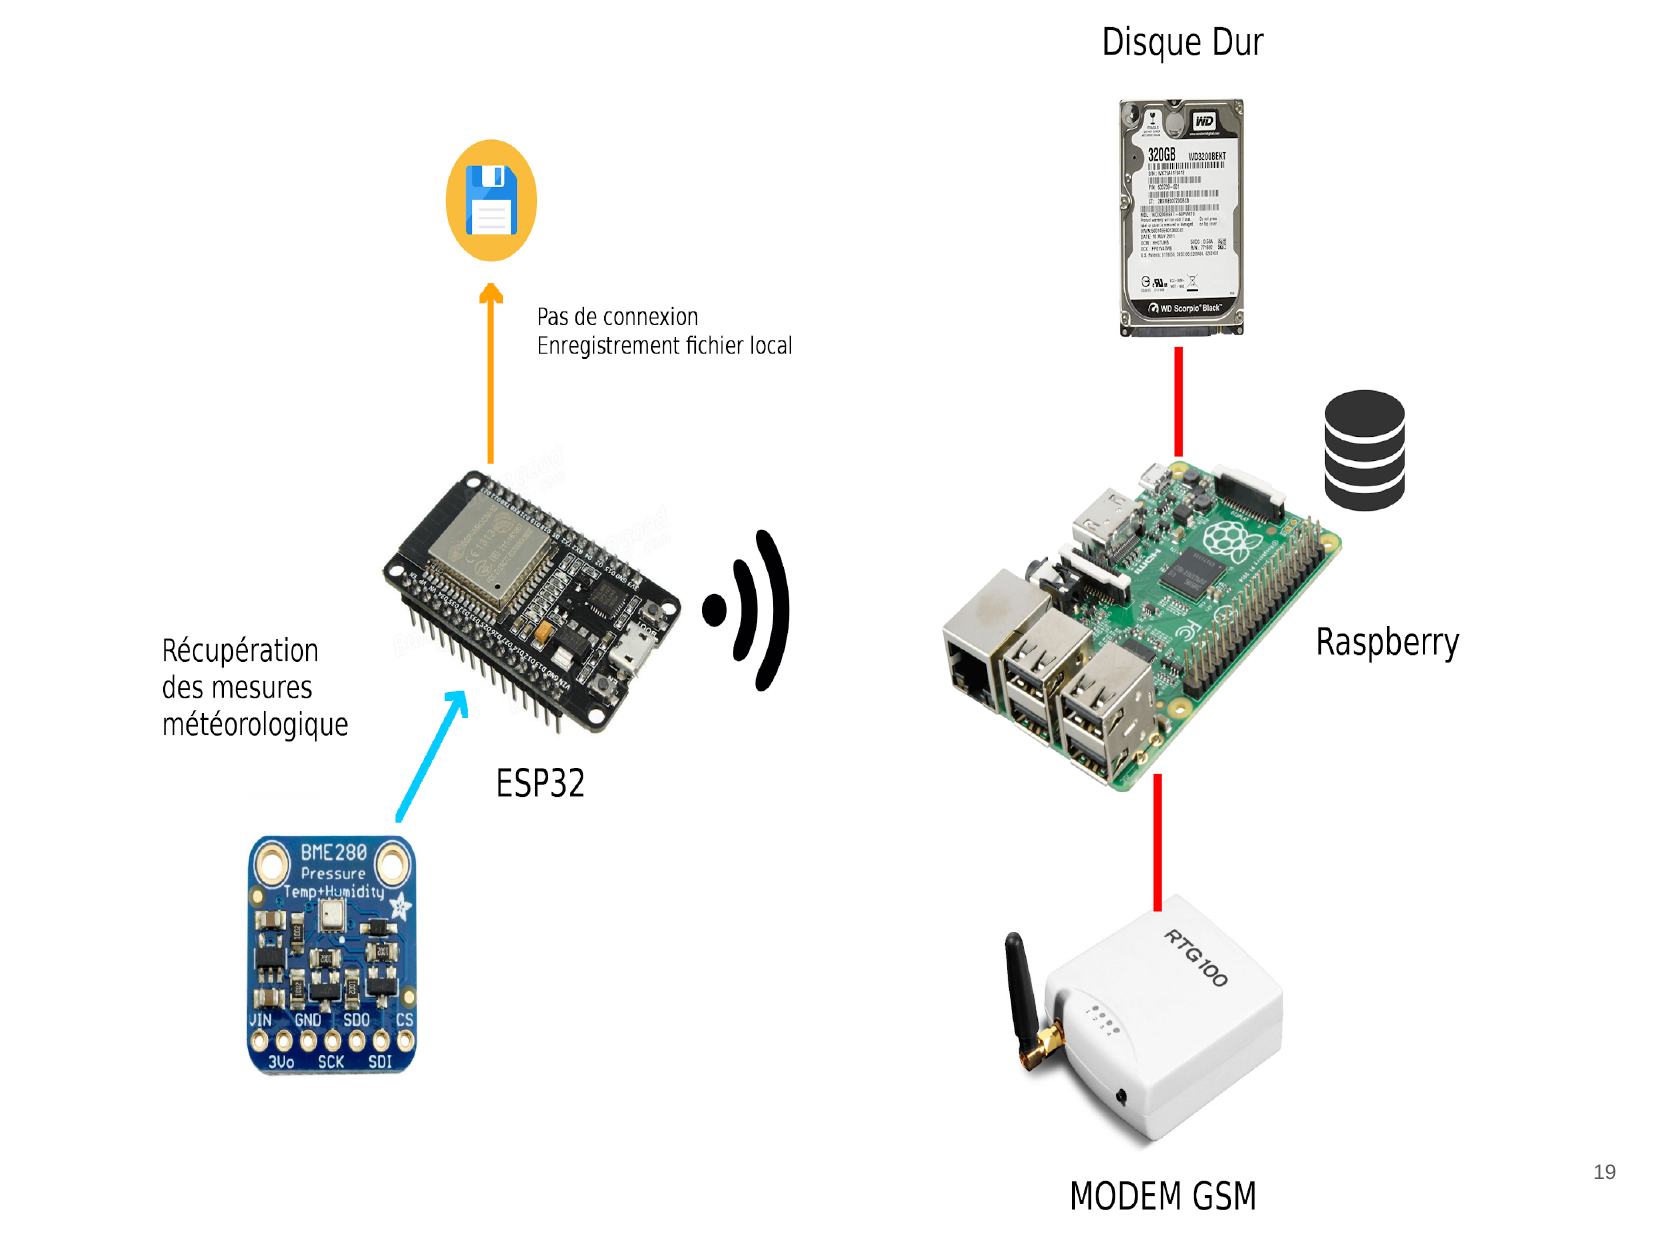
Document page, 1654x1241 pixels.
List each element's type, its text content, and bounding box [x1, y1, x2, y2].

picture [120, 0, 1484, 1241]
slide_number <numéro> [1532, 1124, 1632, 1220]
